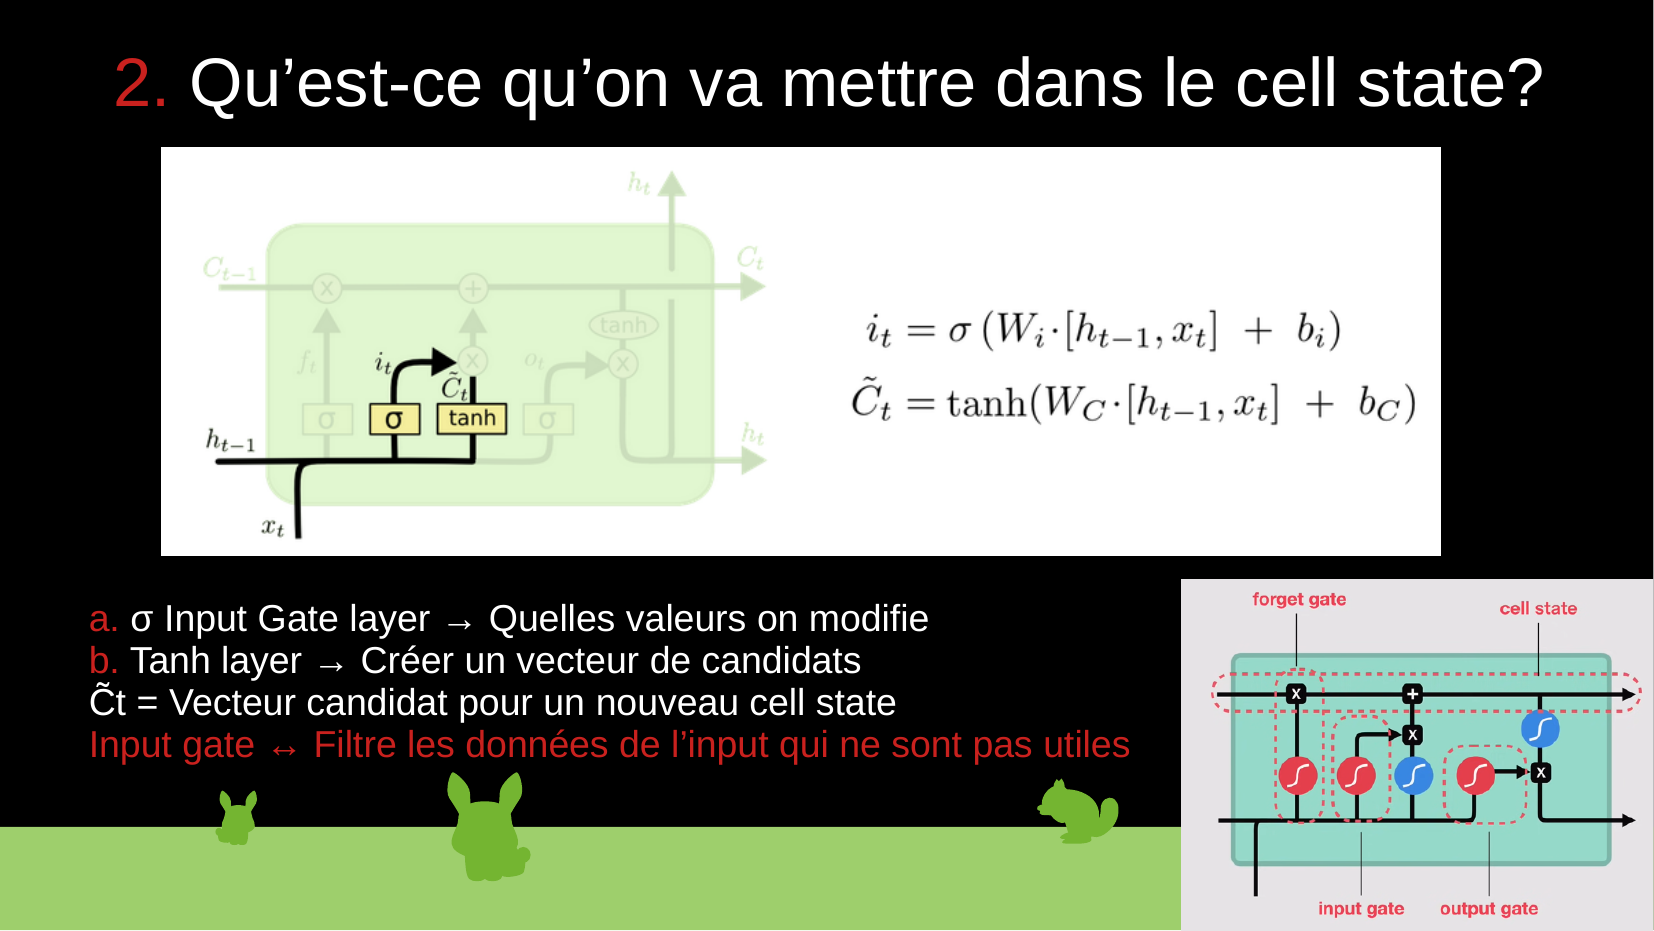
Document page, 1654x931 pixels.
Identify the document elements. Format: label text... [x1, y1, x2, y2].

picture [1181, 579, 1654, 931]
picture [161, 147, 1441, 556]
text_box a. σ Input Gate layer → Quelles valeurs on modifie b. Tanh layer → Créer un vecteur de candidats C̃t = Vecteur candidat pour un nouveau cell state Input gate ↔ Filtre les données de l’input qui ne sont pas utiles [73, 590, 1182, 739]
title 2. Qu’est-ce qu’on va mettre dans le cell state? [17, 5, 1642, 160]
